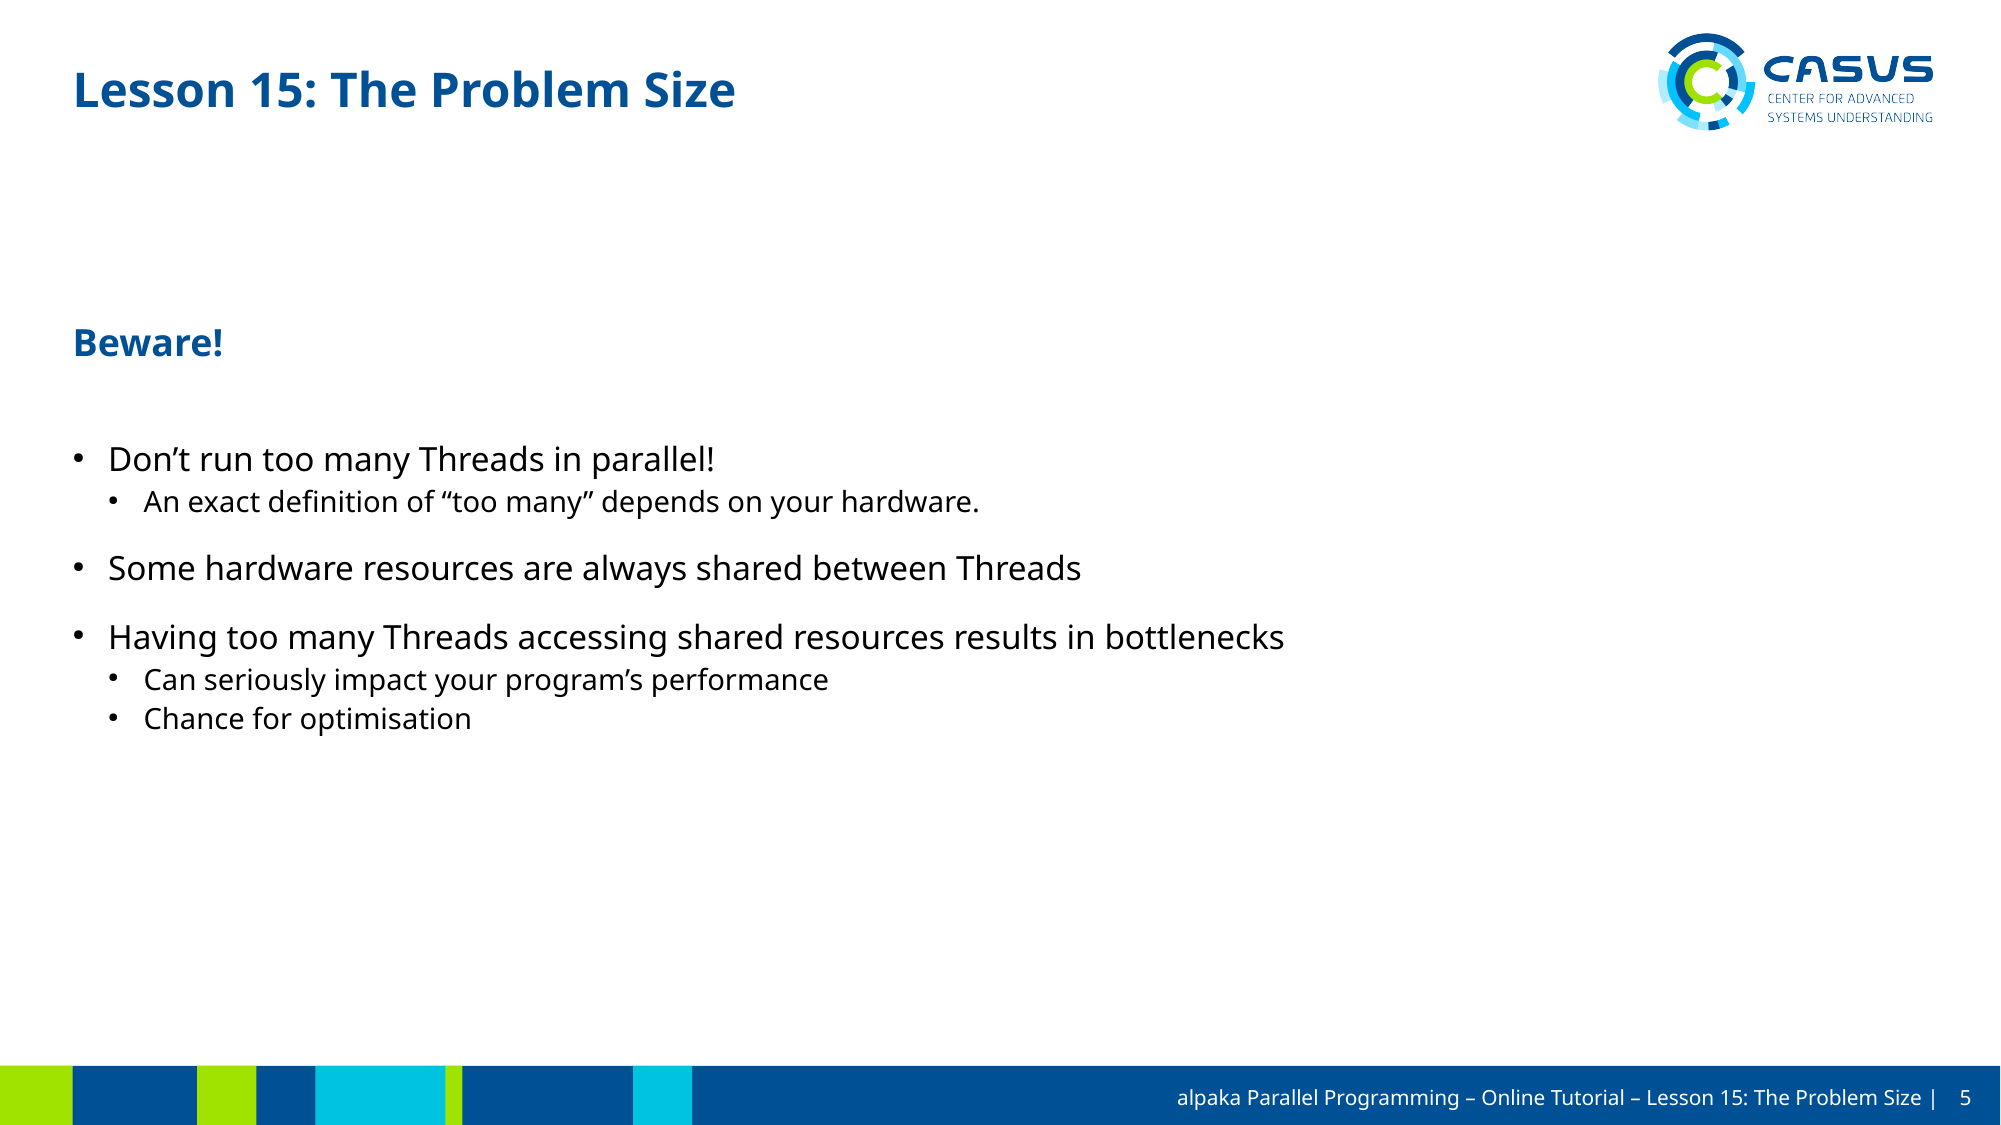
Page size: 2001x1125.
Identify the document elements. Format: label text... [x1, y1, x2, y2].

picture [1658, 33, 1933, 131]
title Lesson 15: The Problem Size [72, 54, 1620, 123]
list Beware! Don’t run too many Threads in parallel! An exact definition of “too many” depends on your hardware. Some hardware resources are always shared between Threads Having too many Threads accessing shared resources results in bottlenecks Can seriously impact your program’s performance Chance for optimisation [72, 316, 1620, 979]
